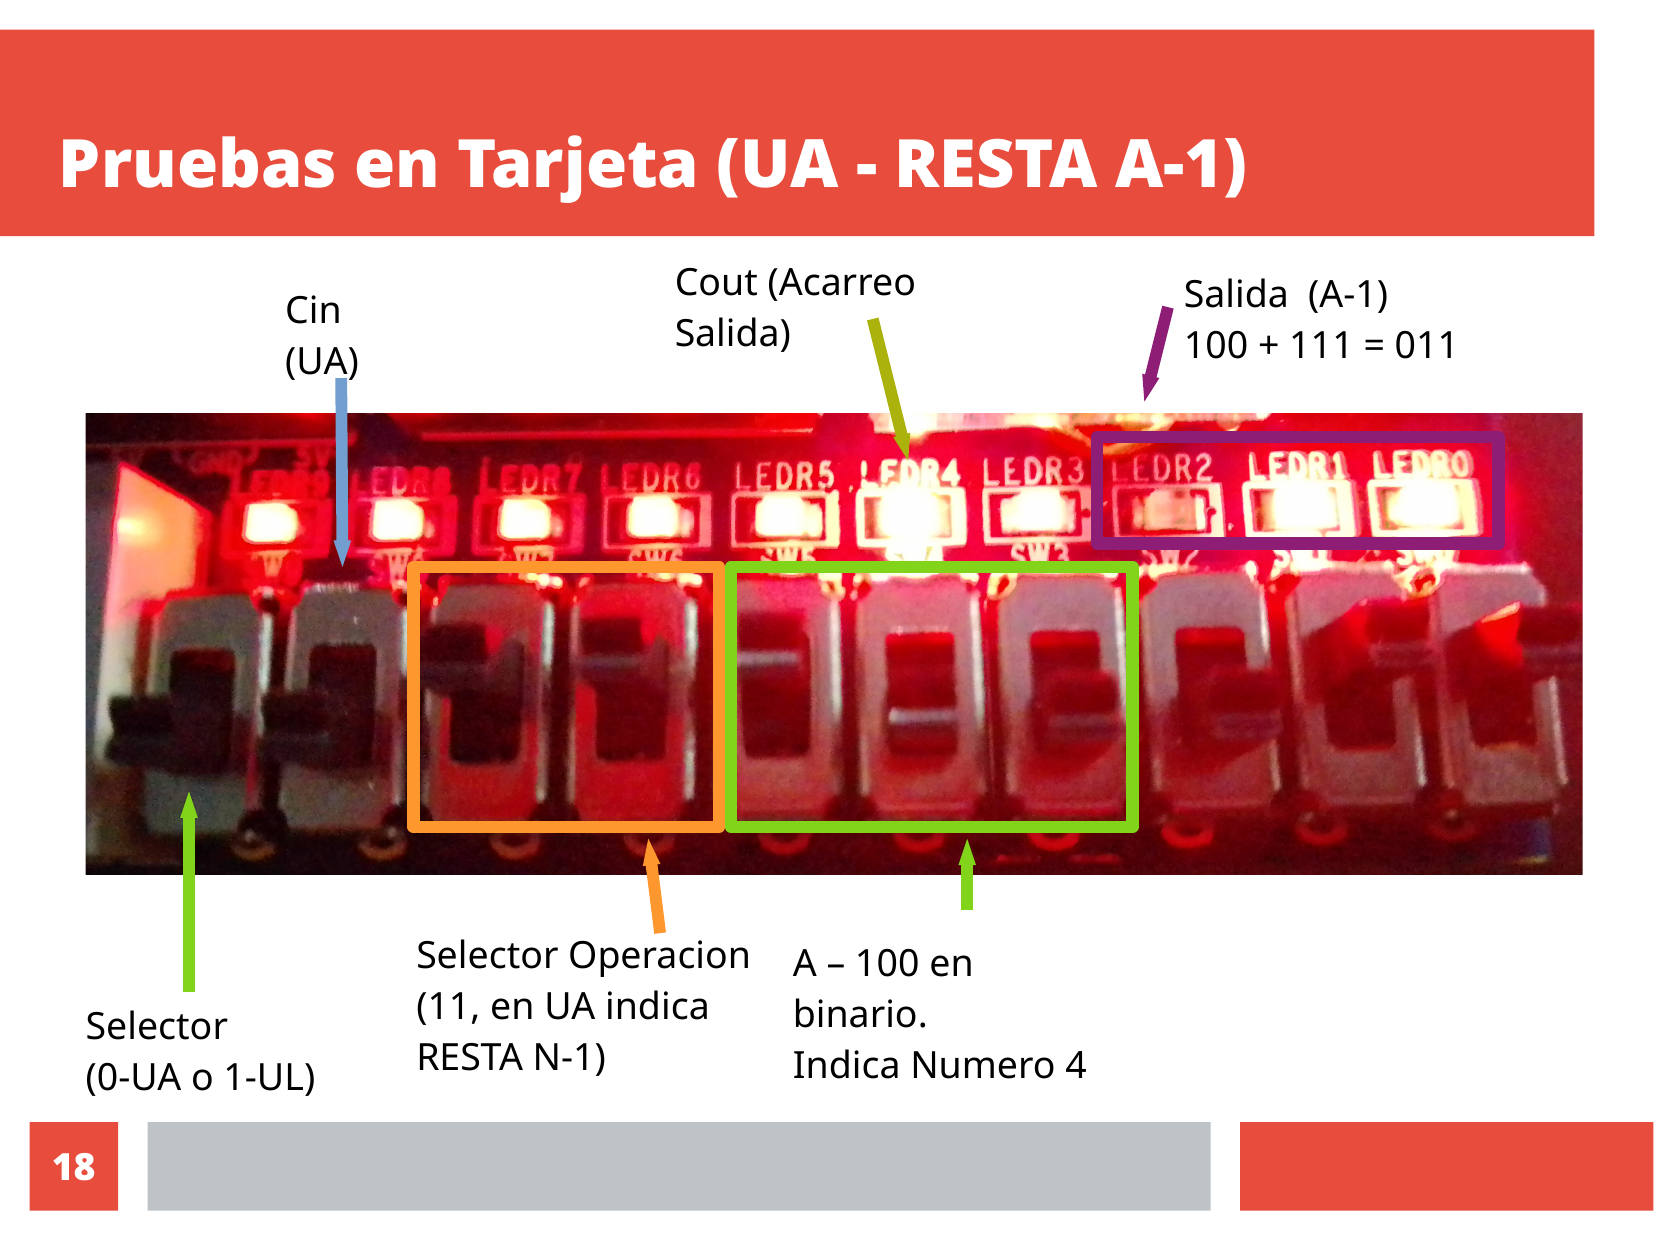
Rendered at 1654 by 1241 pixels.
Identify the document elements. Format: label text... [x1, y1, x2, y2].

picture [85, 413, 1583, 875]
text_box A – 100 en binario. Indica Numero 4 [778, 929, 1121, 1075]
title Pruebas en Tarjeta (UA - RESTA A-1) [59, 59, 1595, 207]
text_box Selector Operacion (11, en UA indica RESTA N-1) [401, 921, 768, 1154]
text_box Cout (Acarreo Salida) [660, 248, 944, 438]
text_box Salida (A-1) 100 + 111 = 011 [1169, 259, 1595, 362]
text_box Cin (UA) [270, 276, 436, 379]
text_box Selector (0-UA o 1-UL) [70, 992, 401, 1095]
